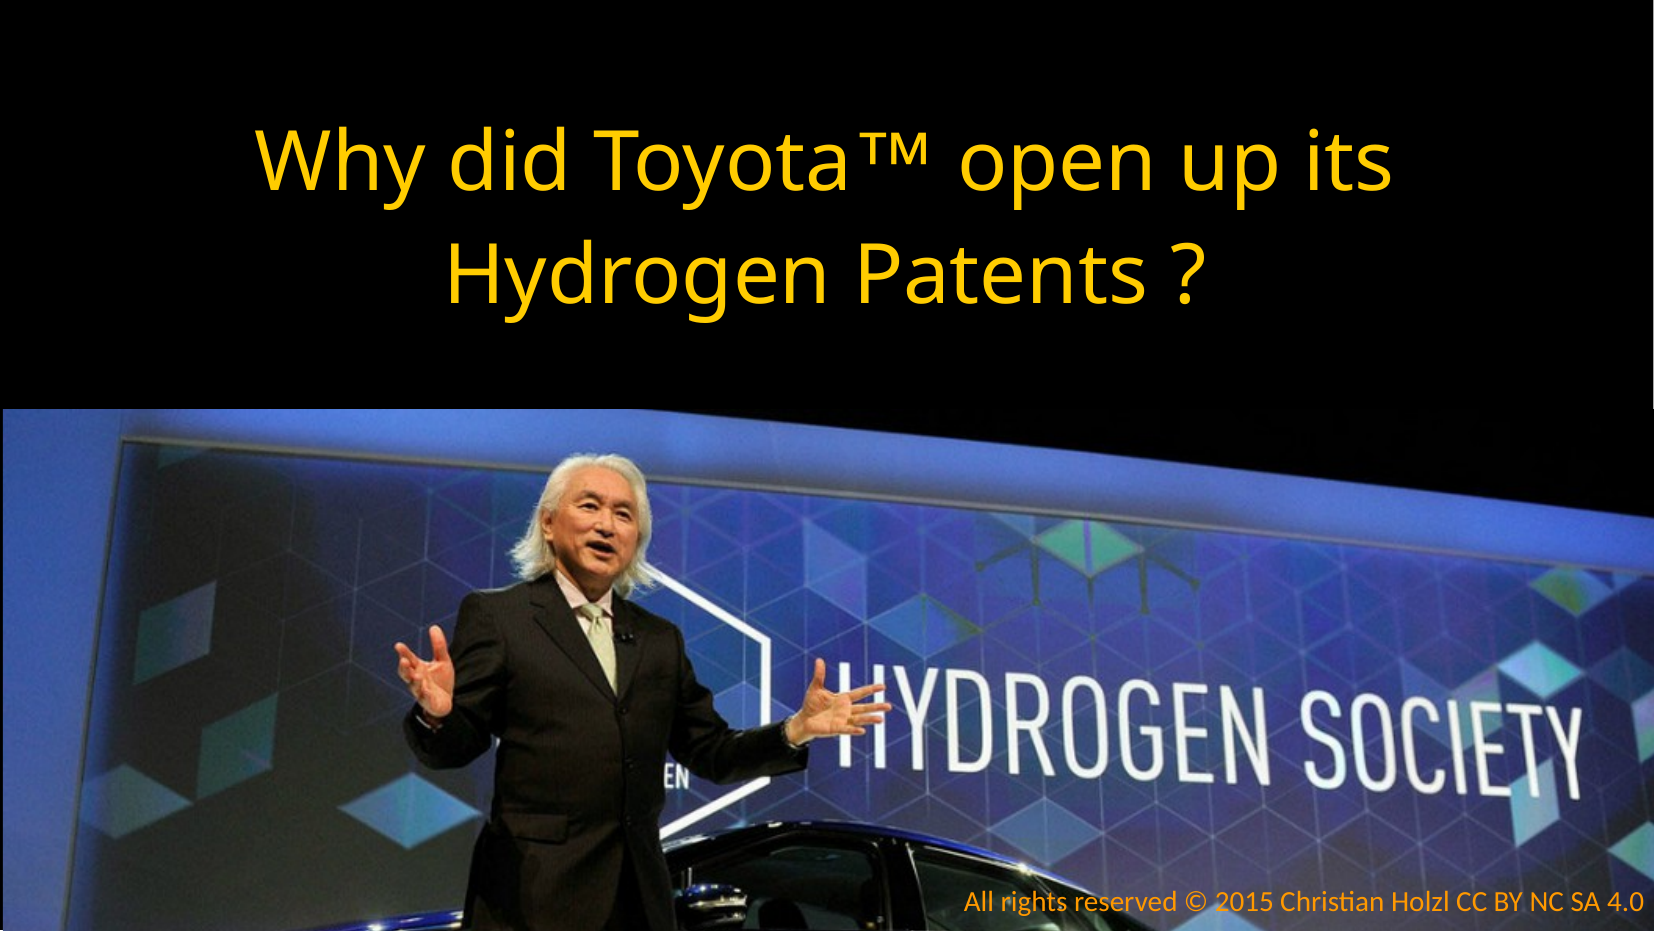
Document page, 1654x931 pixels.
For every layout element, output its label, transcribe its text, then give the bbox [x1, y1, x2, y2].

title Why did Toyota™ open up its Hydrogen Patents ? [80, 39, 1570, 391]
picture [2, 409, 1654, 931]
text_box All rights reserved © 2015 Christian Holzl CC BY NC SA 4.0 [945, 885, 1645, 924]
